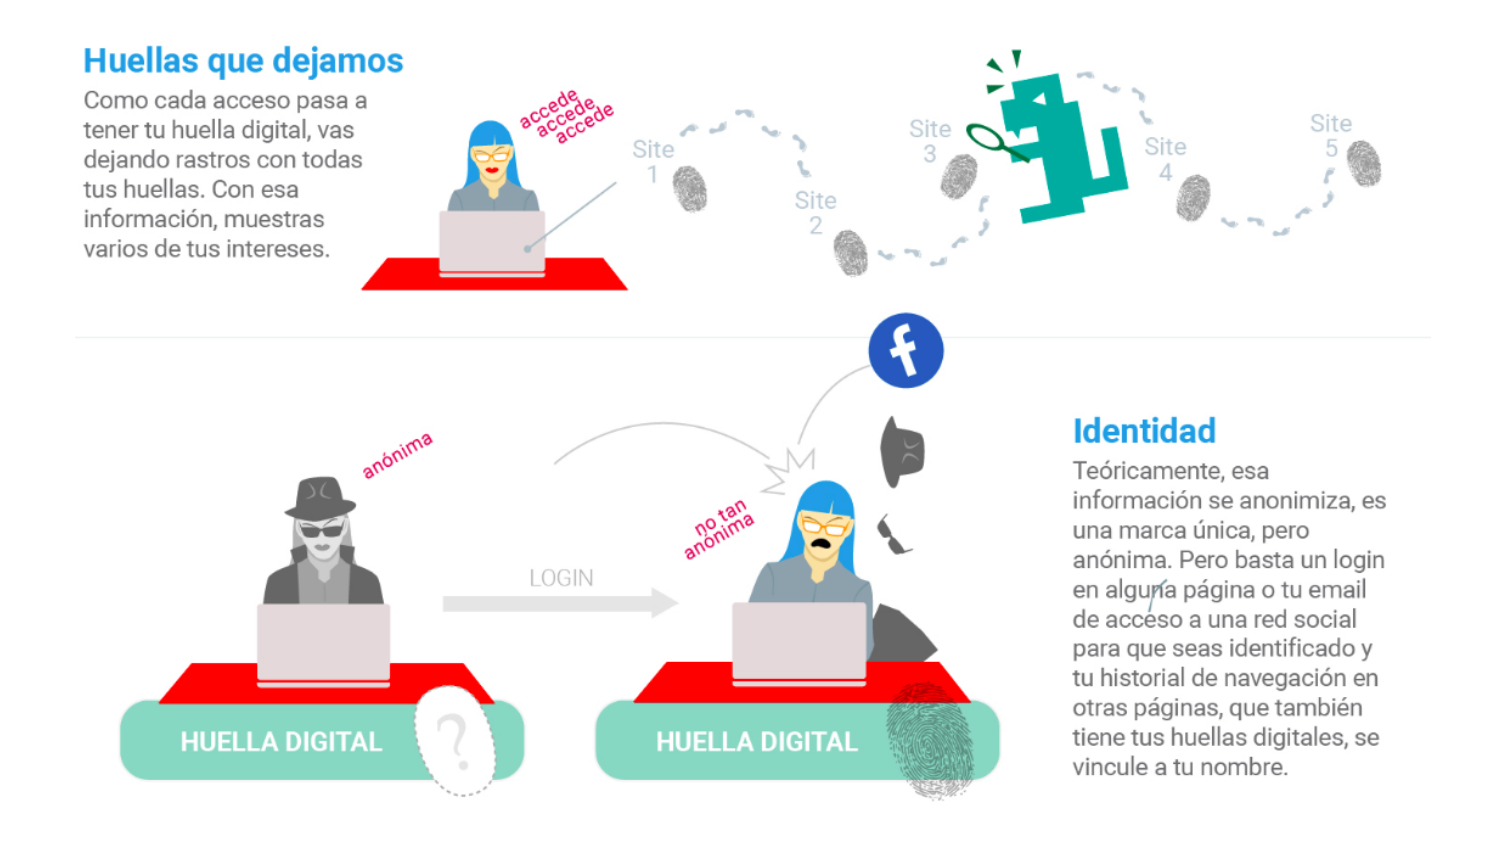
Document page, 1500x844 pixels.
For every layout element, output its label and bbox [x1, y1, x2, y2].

picture [75, 24, 1431, 819]
